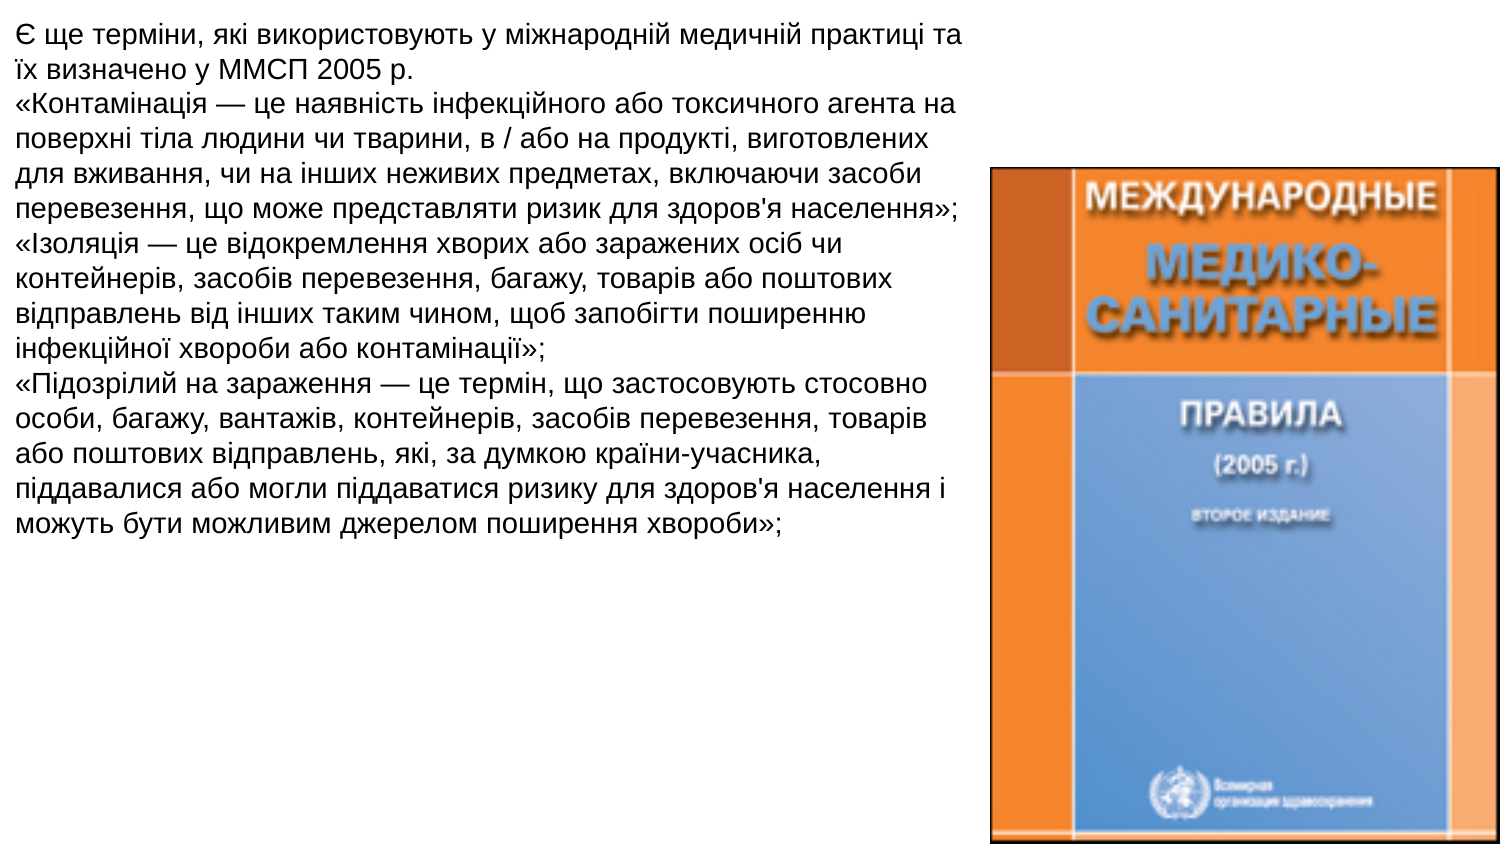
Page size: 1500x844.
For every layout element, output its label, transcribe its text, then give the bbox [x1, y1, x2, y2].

text_box Є ще терміни, які використовують у міжнародній медичній практиці та їх визначено у ММСП 2005 р. «Контамінація — це наявність інфекційного або токсичного агента на поверхні тіла людини чи тварини, в / або на продукті, виготовлених для вживання, чи на інших неживих предметах, включаючи засоби перевезення, що може представляти ризик для здоров'я населення»; «Ізоляція — це відокремлення хворих або заражених осіб чи контейнерів, засобів перевезення, багажу, товарів або поштових відправлень від інших таким чином, щоб запобігти поширенню інфекційної хвороби або контамінації»; «Підозрілий на зараження — це термін, що застосовують стосовно особи, багажу, вантажів, контейнерів, засобів перевезення, товарів або поштових відправлень, які, за думкою країни-учасника, піддавалися або могли піддаватися ризику для здоров'я населення і можуть бути можливим джерелом поширення хвороби»; [0, 0, 991, 844]
picture [991, 167, 1500, 844]
